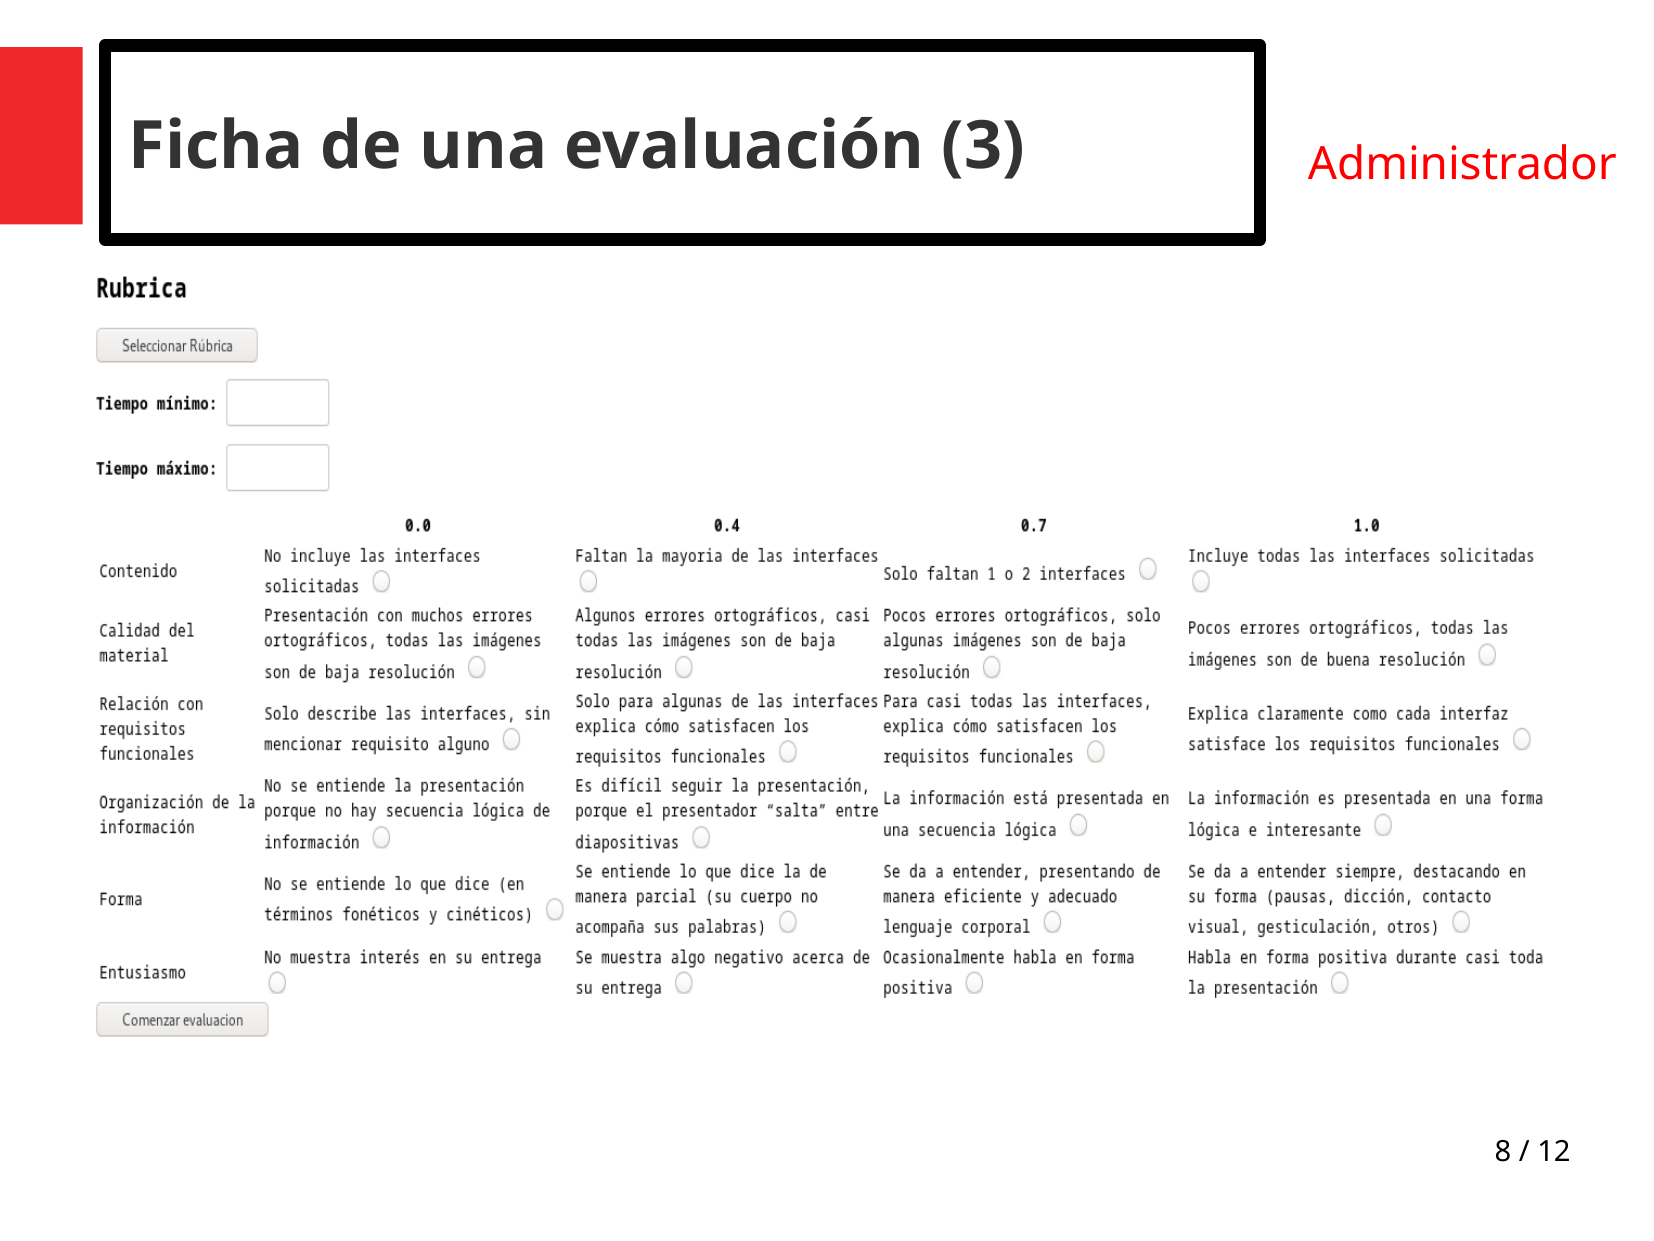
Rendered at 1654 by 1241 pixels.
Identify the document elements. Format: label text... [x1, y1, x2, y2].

title Ficha de una evaluación (3) [105, 45, 1261, 240]
picture [93, 263, 1549, 1041]
text_box Administrador [1266, 60, 1654, 241]
